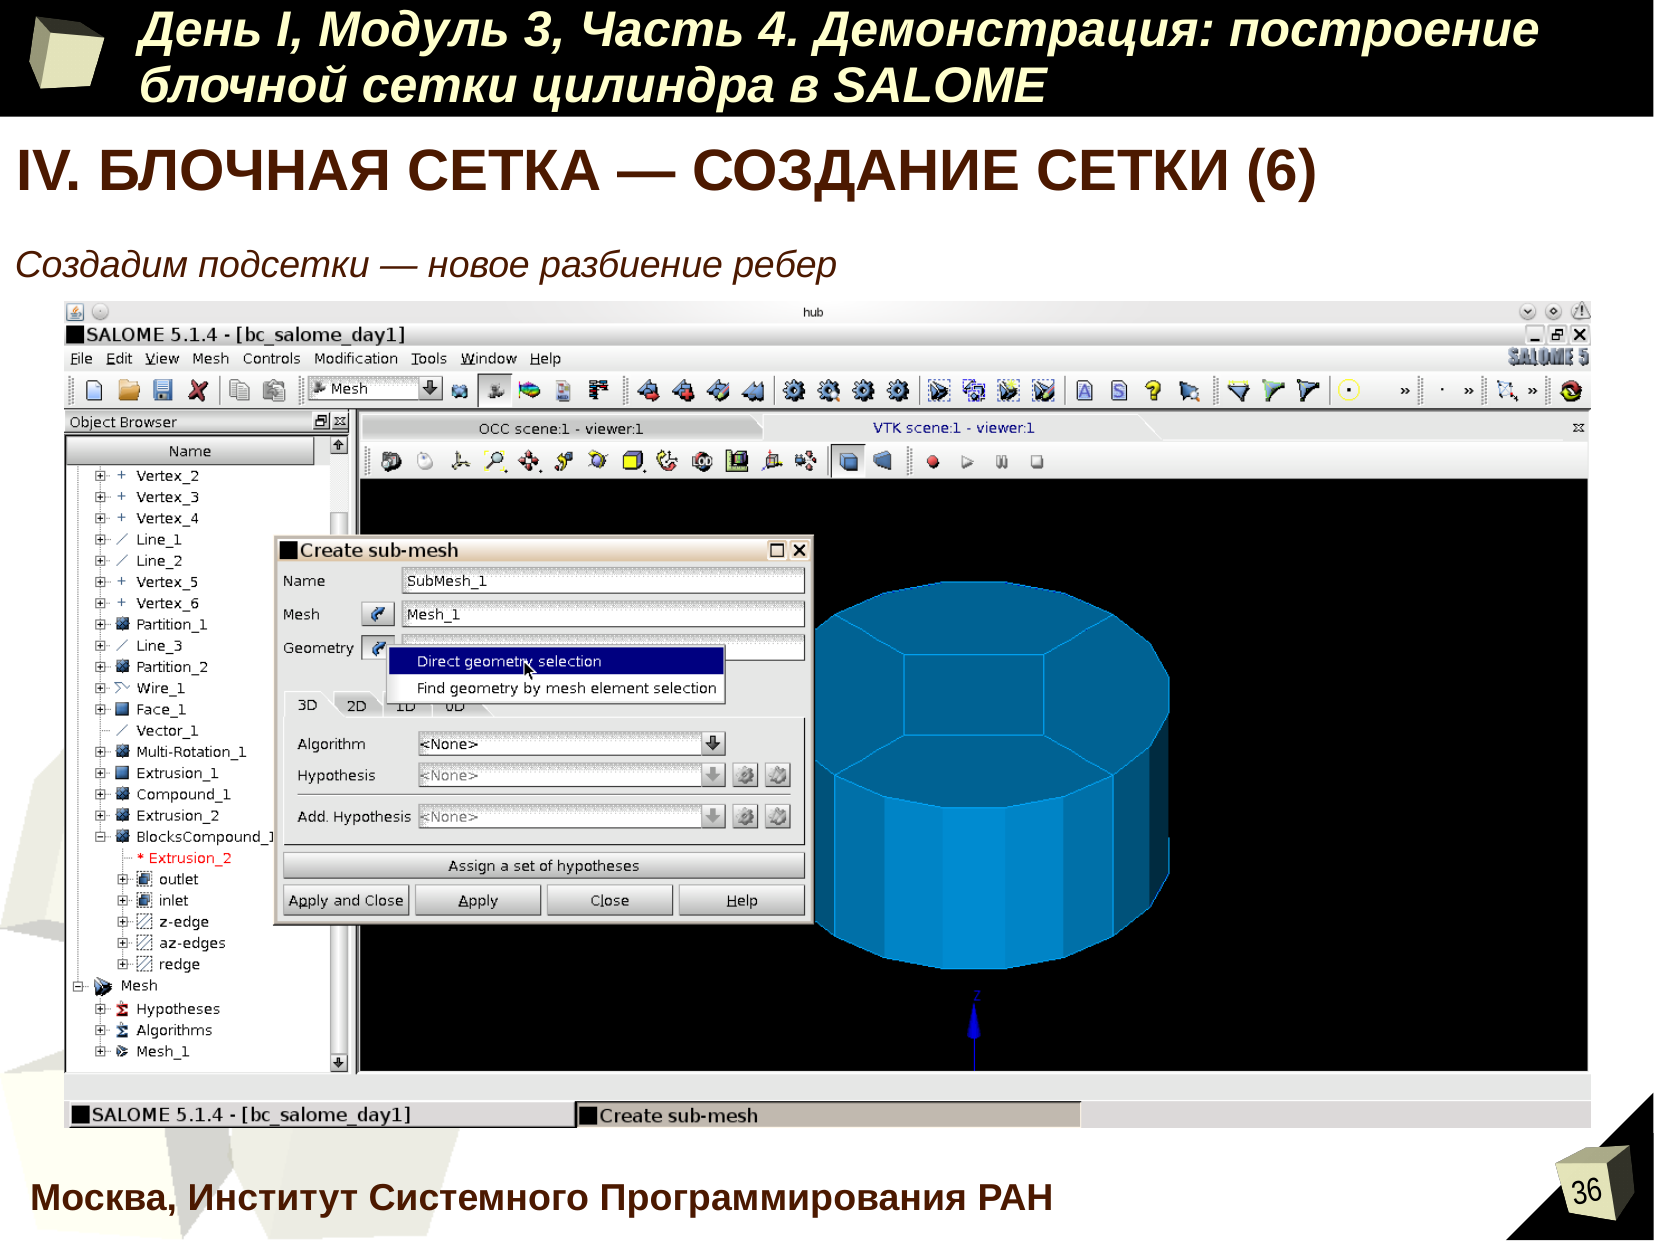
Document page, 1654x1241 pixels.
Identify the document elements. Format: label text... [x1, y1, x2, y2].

text_box IV. БЛОЧНАЯ СЕТКА — СОЗДАНИЕ СЕТКИ (6) [1, 130, 1654, 211]
picture [0, 301, 1591, 1241]
picture [464, 1193, 472, 1198]
text_box Создадим подсетки — новое разбиение ребер [0, 236, 1654, 294]
